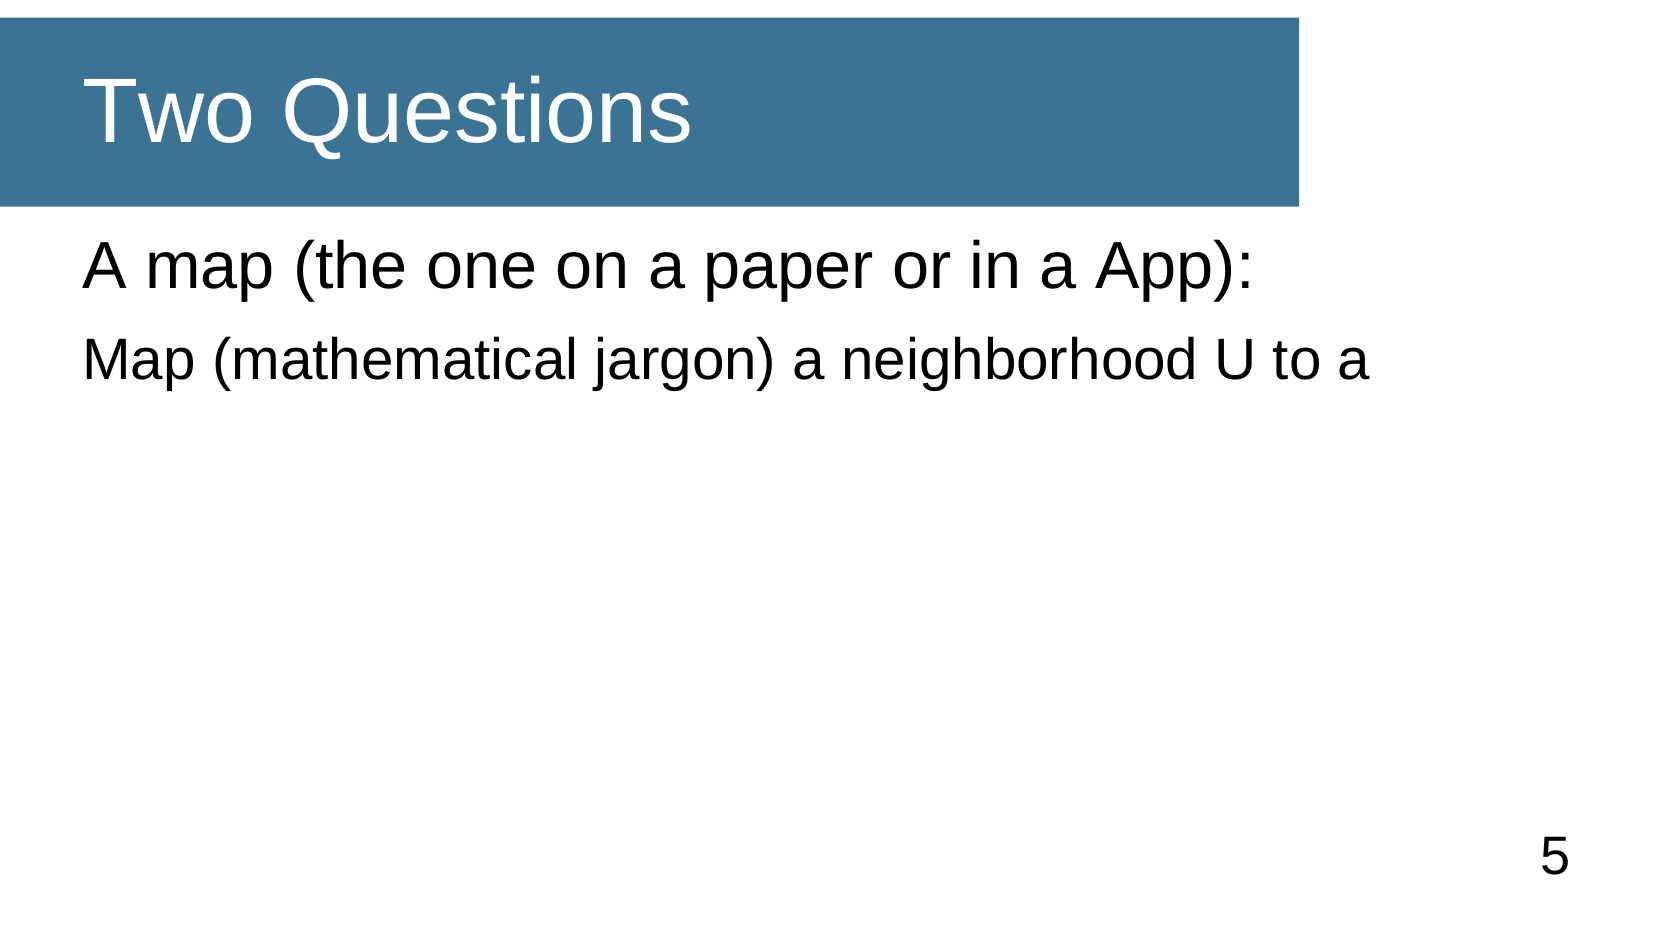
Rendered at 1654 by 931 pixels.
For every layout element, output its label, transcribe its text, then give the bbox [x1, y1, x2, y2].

list A map (the one on a paper or in a App): Map (mathematical jargon) a neighborhood U to a [82, 224, 1571, 764]
title Two Questions [82, 35, 1234, 189]
